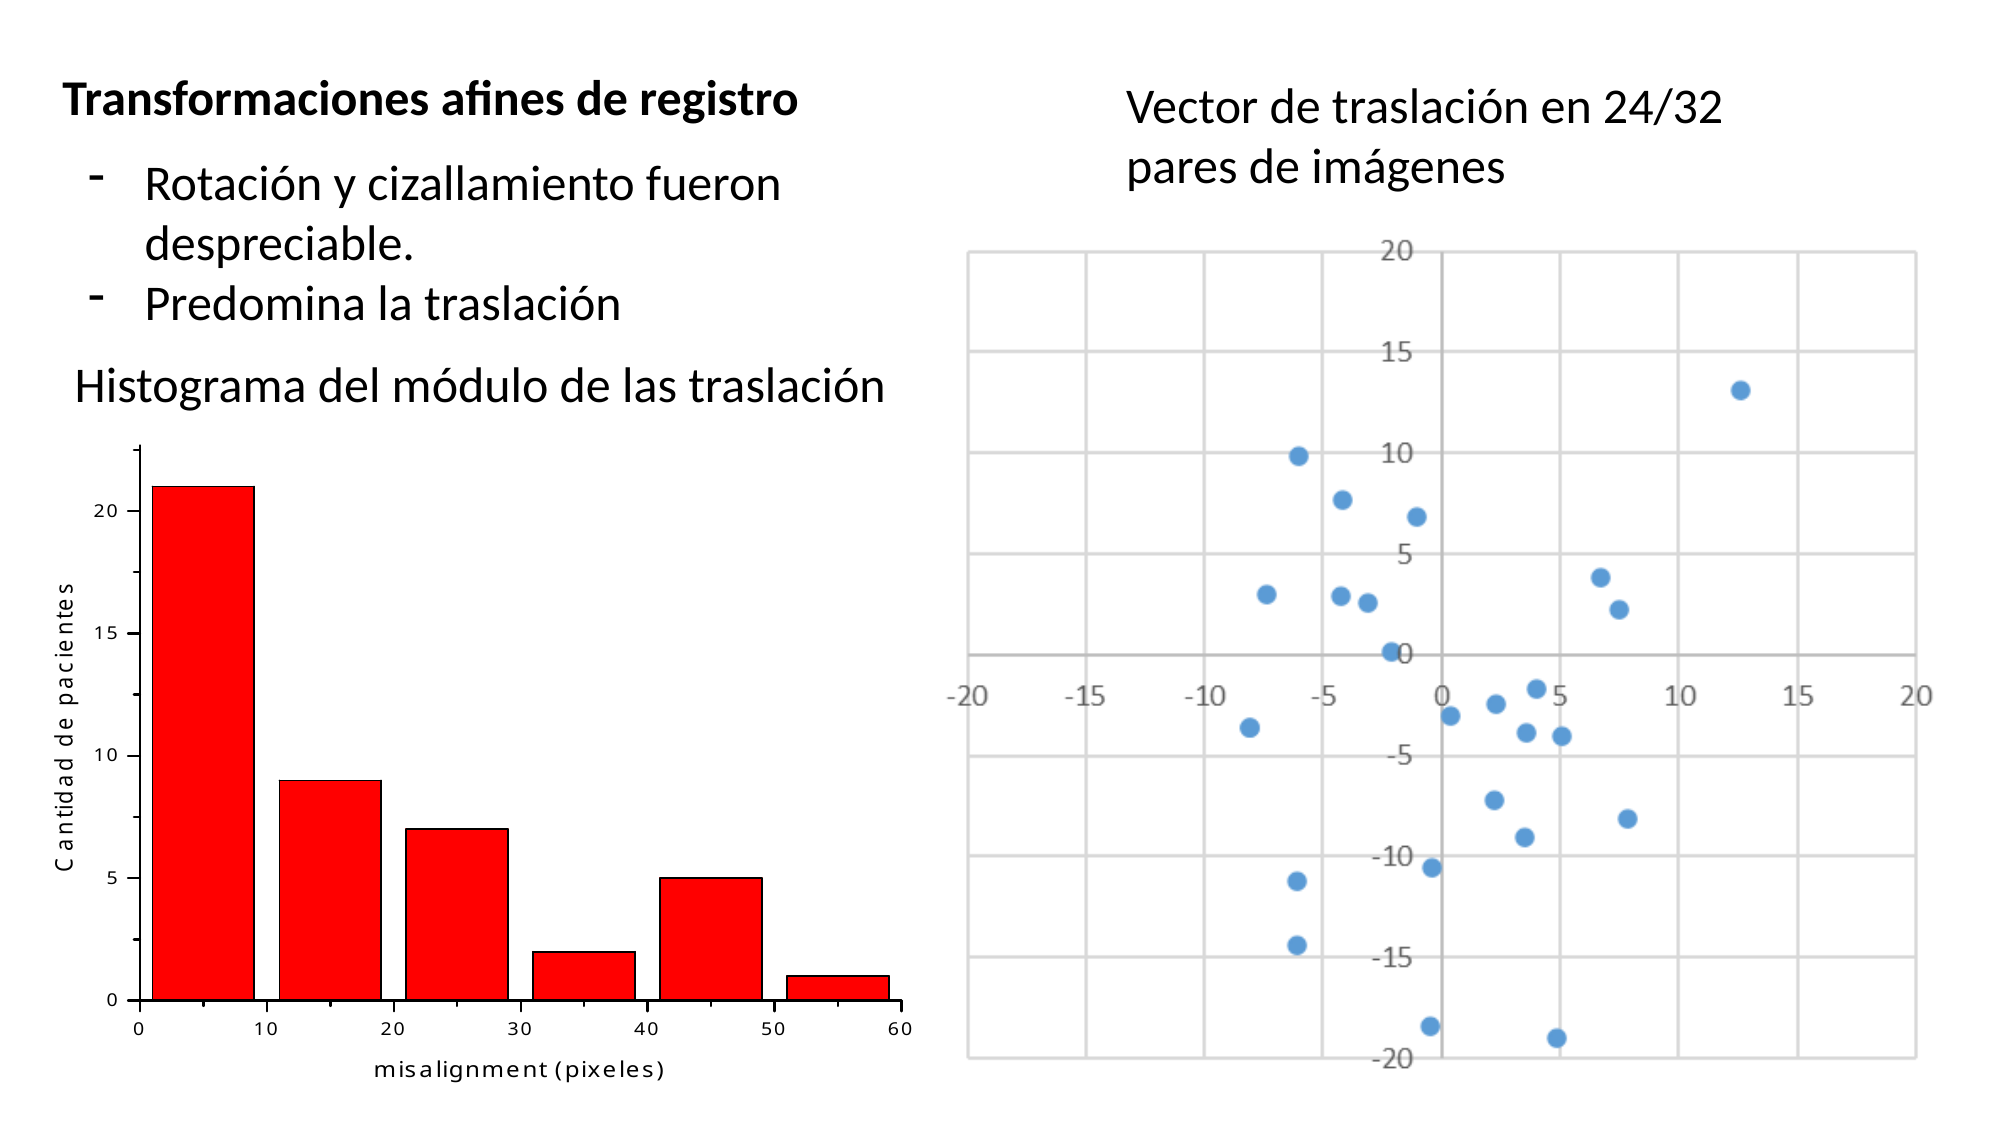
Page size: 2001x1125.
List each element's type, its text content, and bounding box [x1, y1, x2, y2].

text_box Vector de traslación en 24/32 pares de imágenes [1111, 65, 1776, 201]
picture [35, 208, 1959, 1083]
text_box Rotación y cizallamiento fueron despreciable. Predomina la traslación [73, 142, 866, 338]
text_box Transformaciones afines de registro [47, 58, 917, 134]
text_box Histograma del módulo de las traslación [59, 344, 904, 420]
